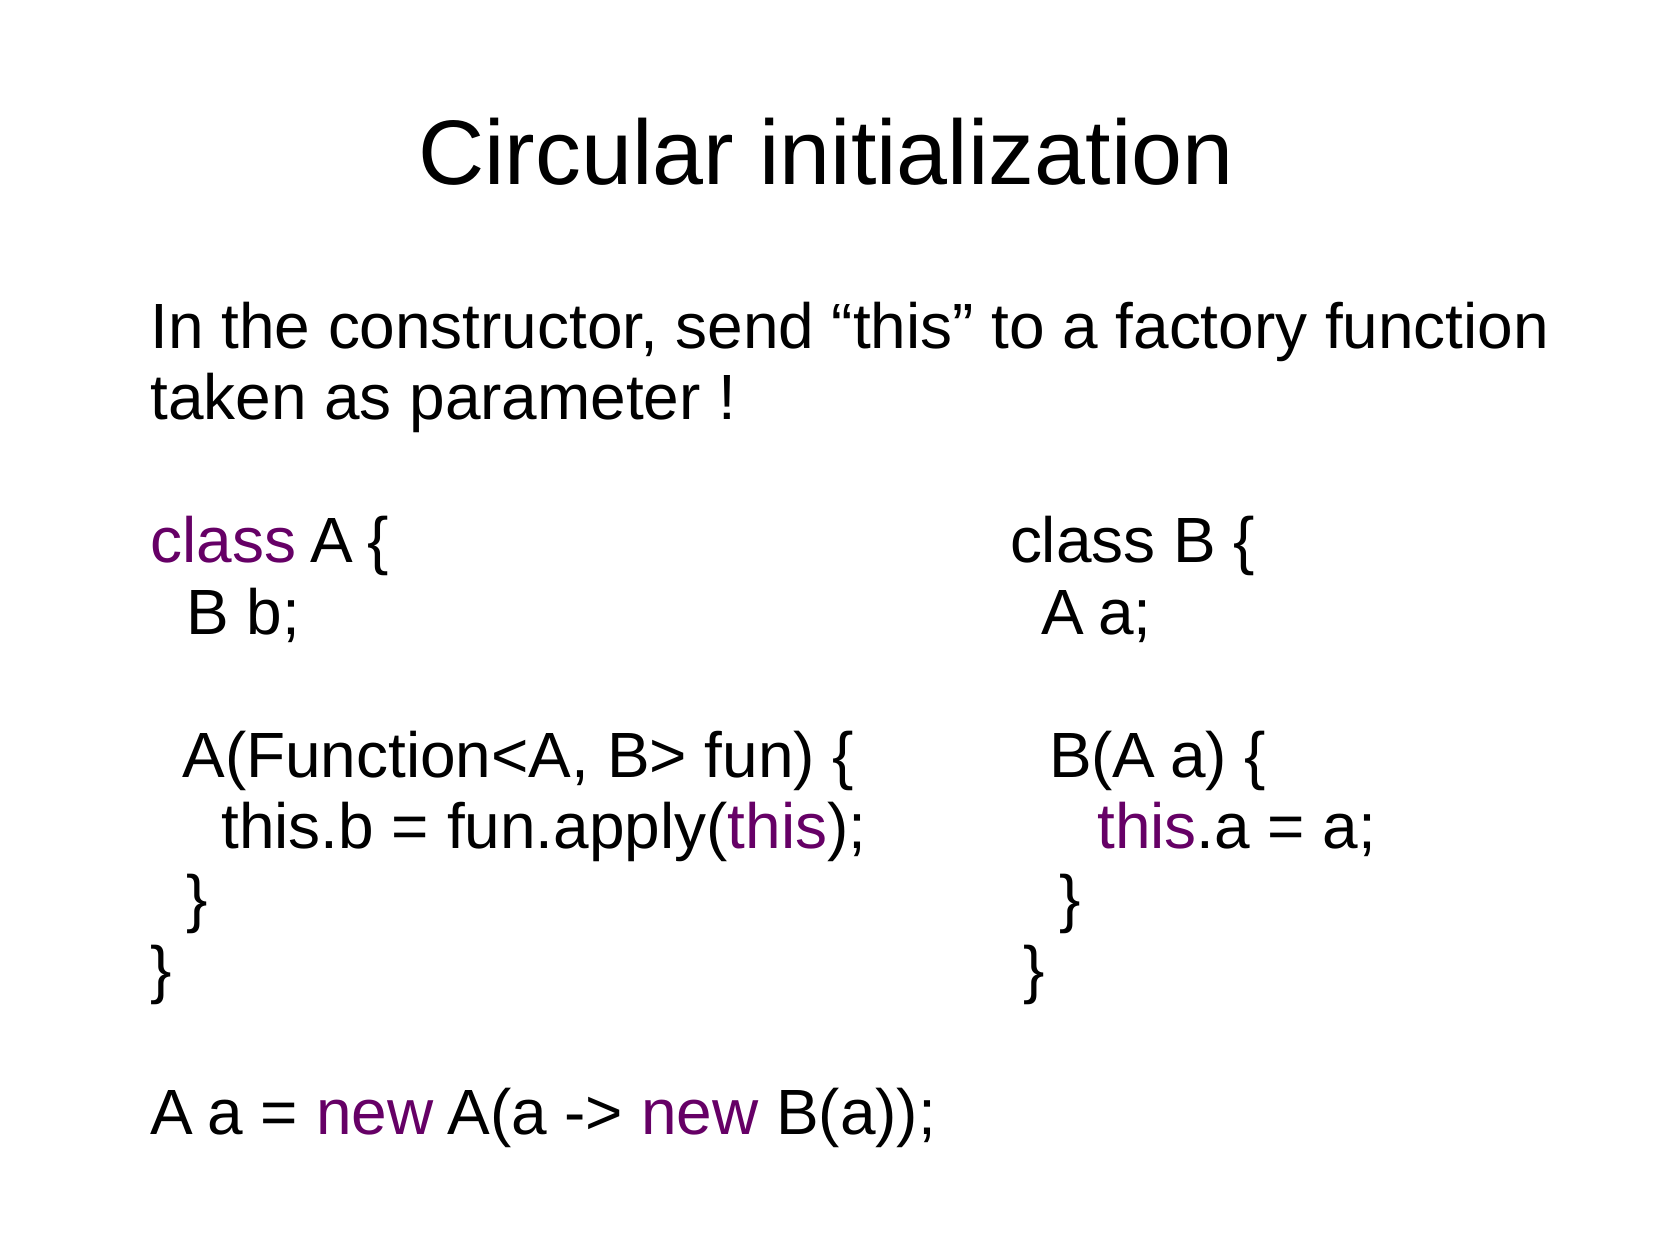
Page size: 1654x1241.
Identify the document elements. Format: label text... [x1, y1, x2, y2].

list In the constructor, send “this” to a factory function taken as parameter ! class A { class B { B b; A a; A(Function<A, B> fun) { B(A a) { this.b = fun.apply(this); this.a = a; } } } } A a = new A(a -> new B(a)); [82, 290, 1571, 1156]
title Circular initialization [82, 49, 1571, 257]
